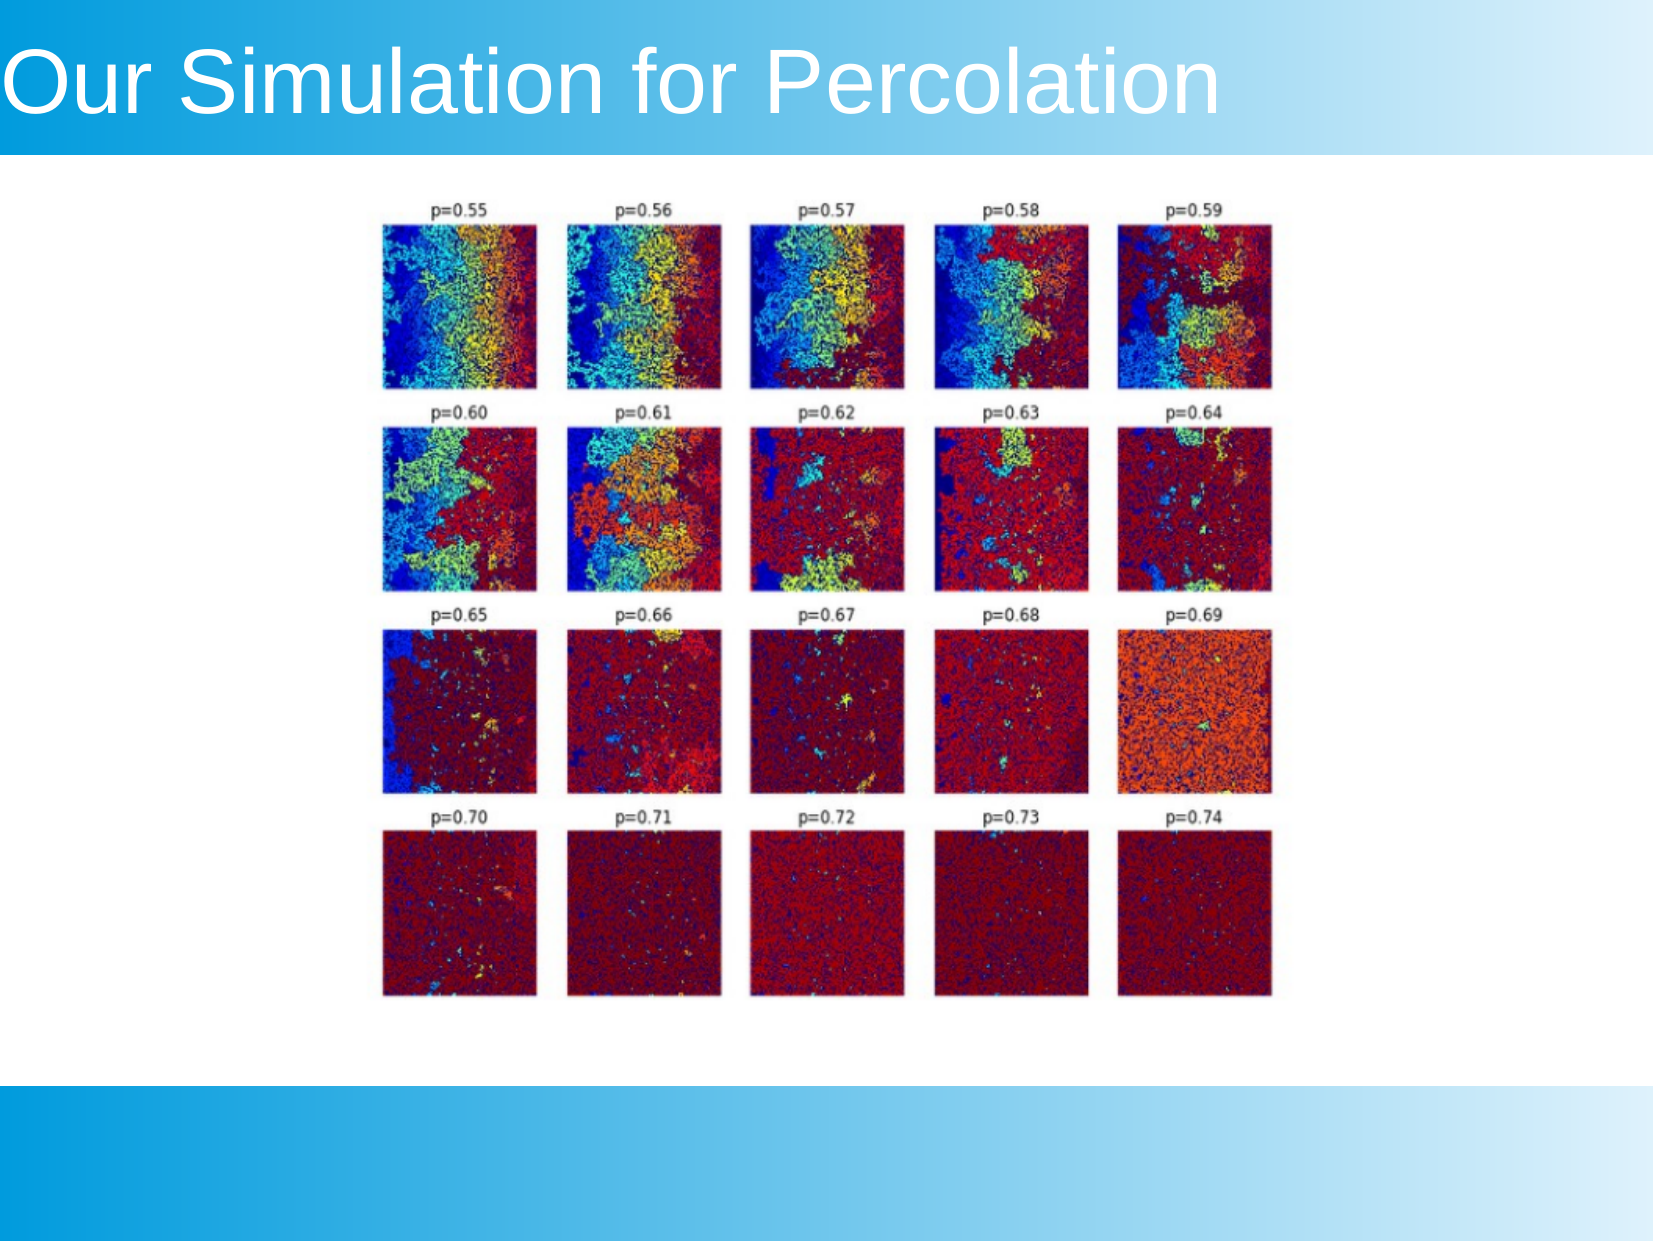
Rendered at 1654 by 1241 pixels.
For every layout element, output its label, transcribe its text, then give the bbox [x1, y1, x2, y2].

title Our Simulation for Percolation [0, 30, 1489, 135]
picture [344, 194, 1306, 1036]
